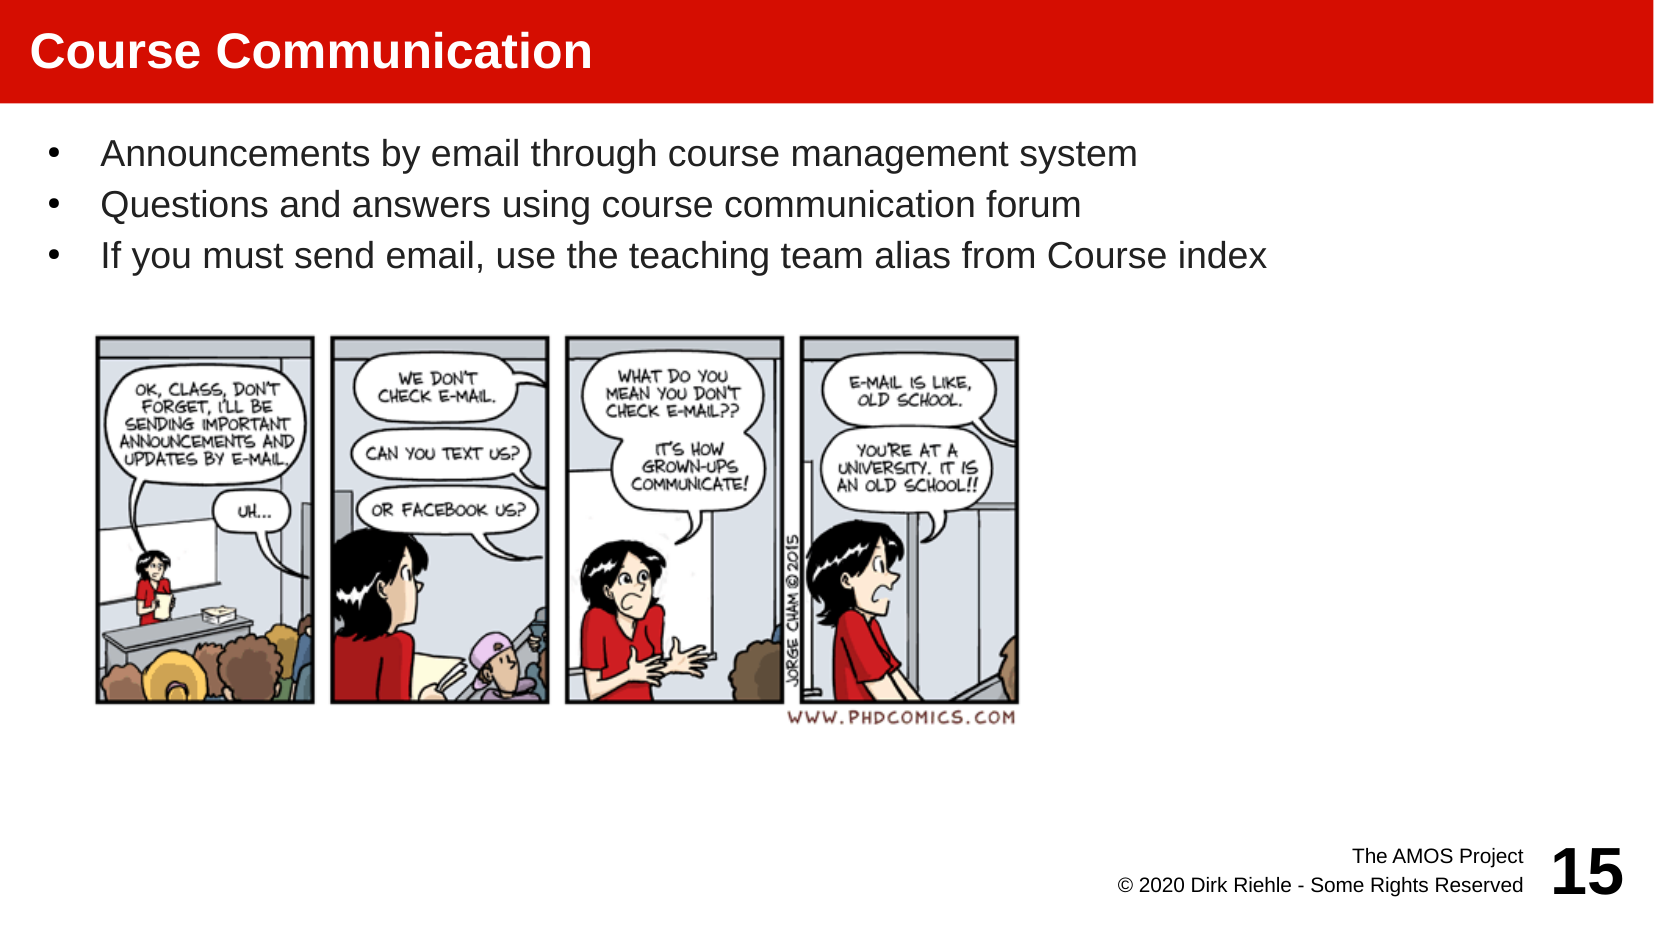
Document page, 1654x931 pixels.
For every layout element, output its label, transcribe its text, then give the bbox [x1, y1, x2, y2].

title Course Communication [0, 0, 1654, 104]
picture [88, 324, 1027, 731]
list Announcements by email through course management system Questions and answers using course communication forum If you must send email, use the teaching team alias from Course index [29, 132, 1625, 813]
